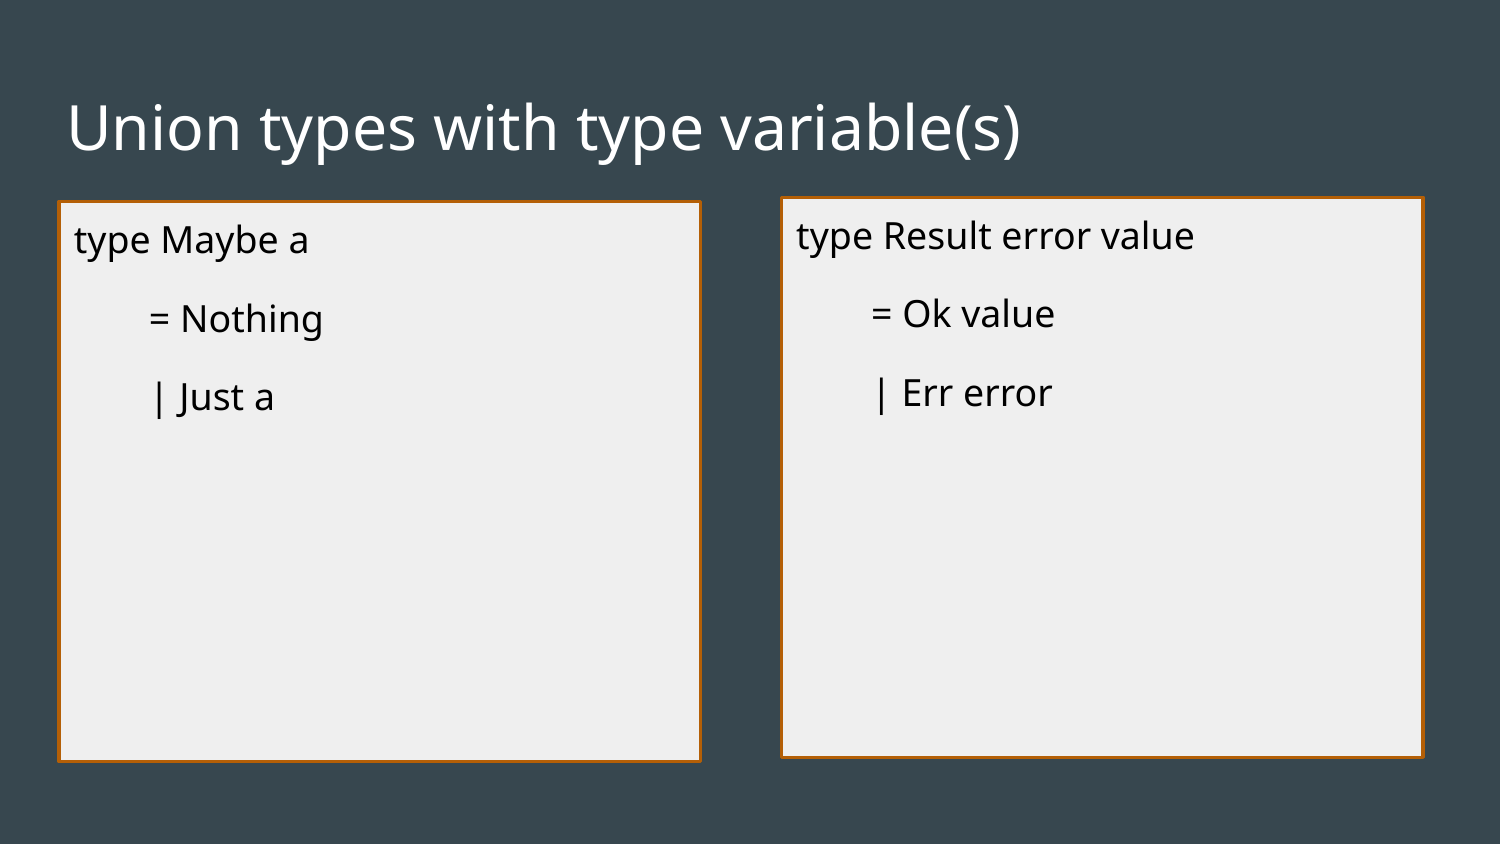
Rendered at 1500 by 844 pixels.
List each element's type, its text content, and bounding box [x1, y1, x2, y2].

list type Result error value = Ok value | Err error [781, 197, 1423, 758]
title Union types with type variable(s) [51, 72, 1449, 167]
list type Maybe a = Nothing | Just a [58, 201, 701, 762]
